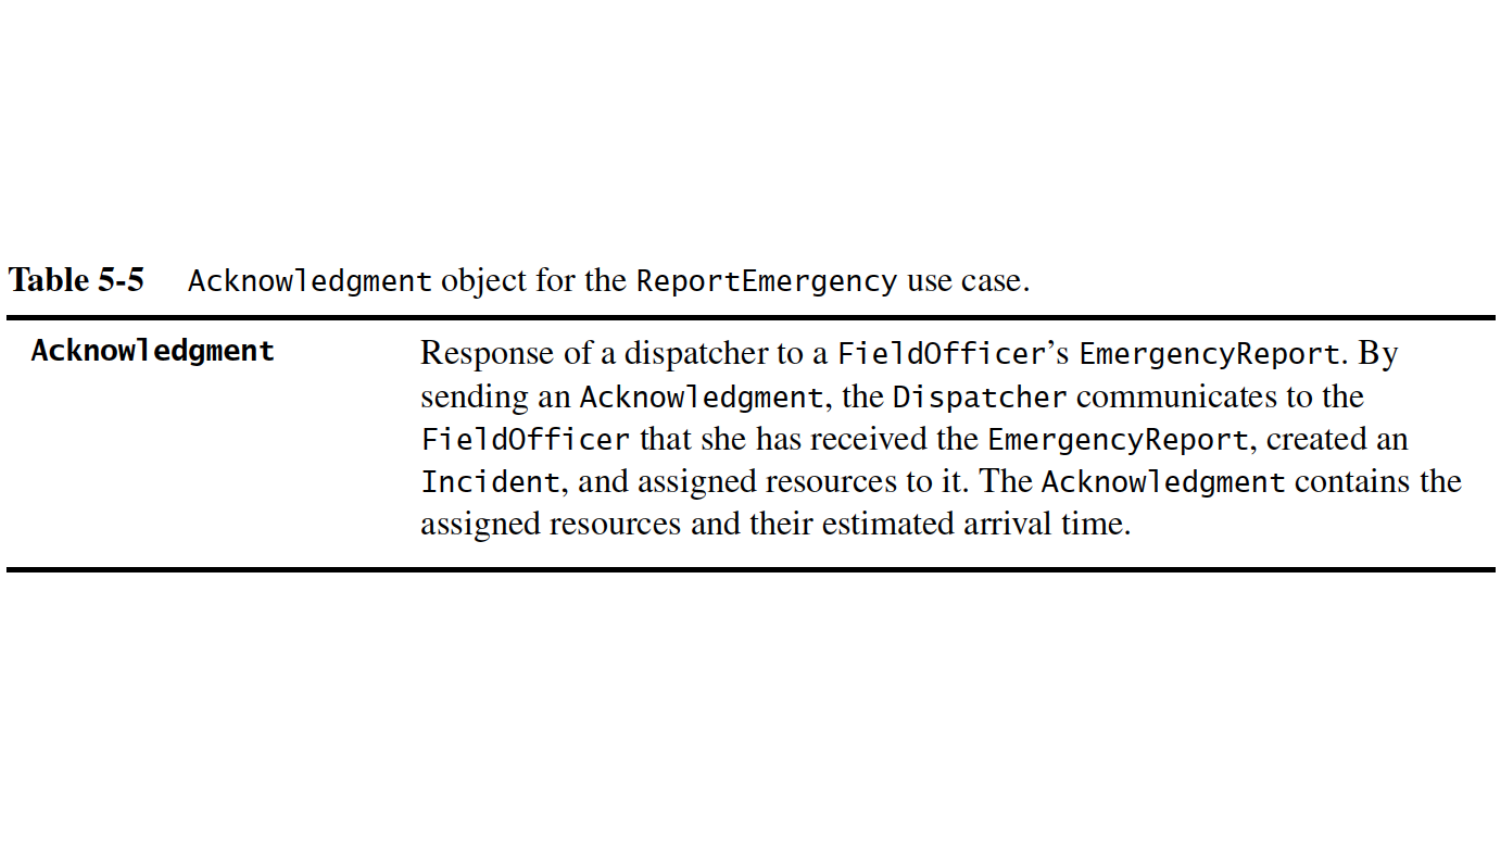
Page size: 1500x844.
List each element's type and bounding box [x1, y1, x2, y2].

picture [0, 252, 1500, 591]
